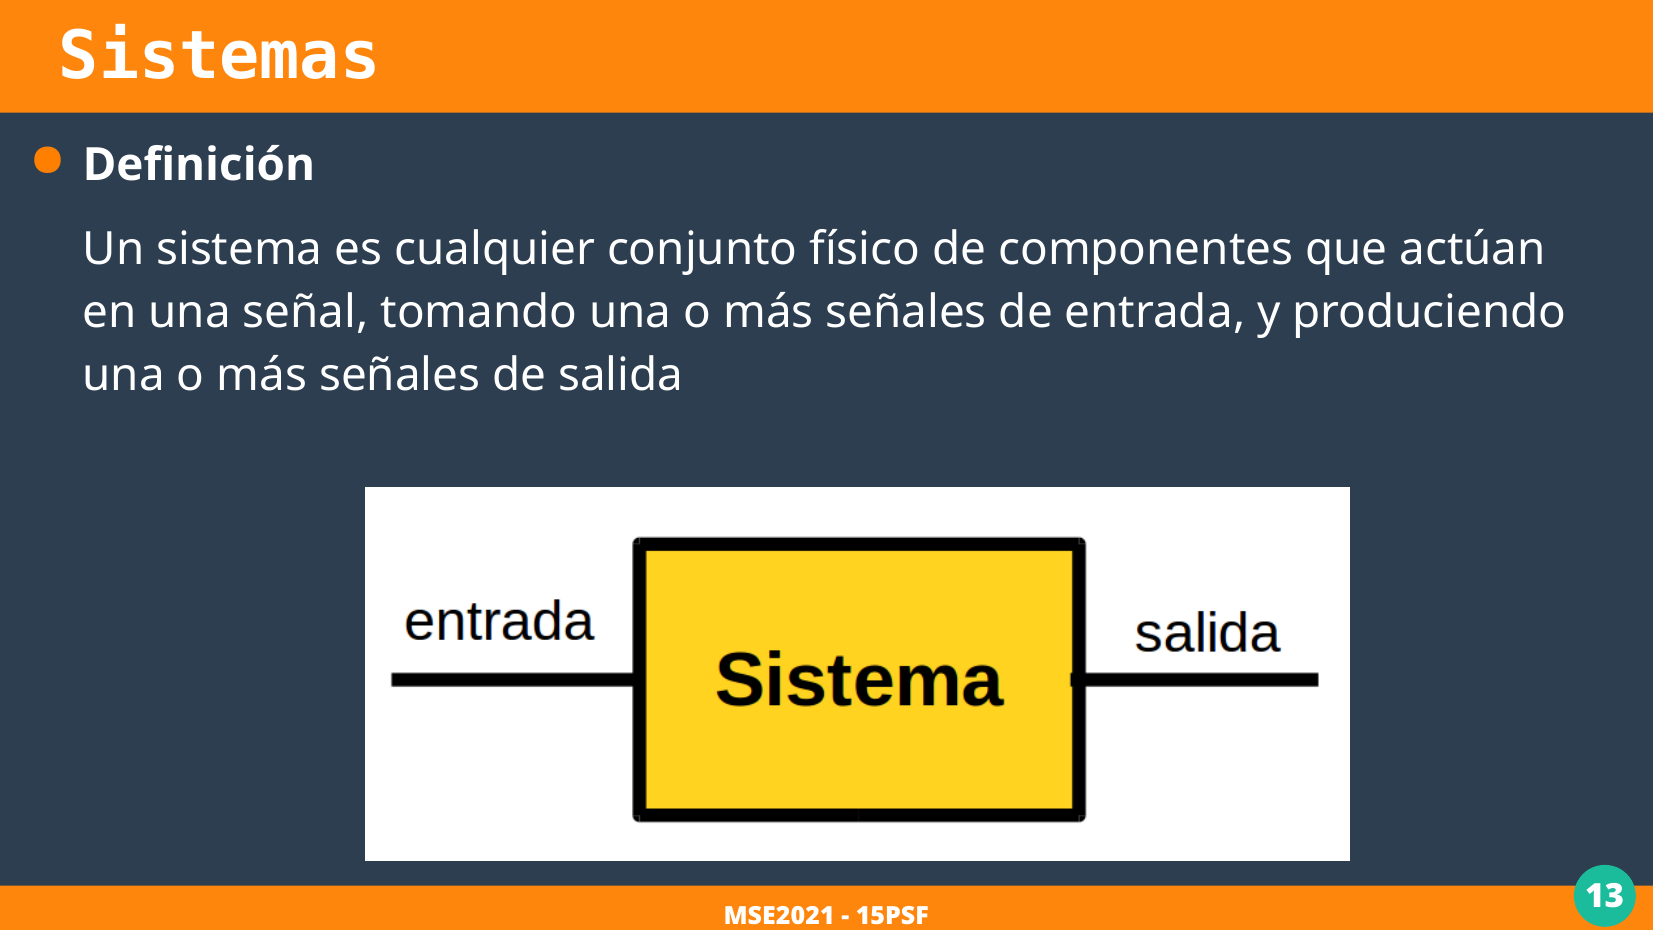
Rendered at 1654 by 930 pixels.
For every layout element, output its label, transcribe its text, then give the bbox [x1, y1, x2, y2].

picture [365, 487, 1350, 861]
title Sistemas [58, 16, 1594, 131]
list Definición Un sistema es cualquier conjunto físico de componentes que actúan en una señal, tomando una o más señales de entrada, y produciendo una o más señales de salida [11, 131, 1612, 488]
